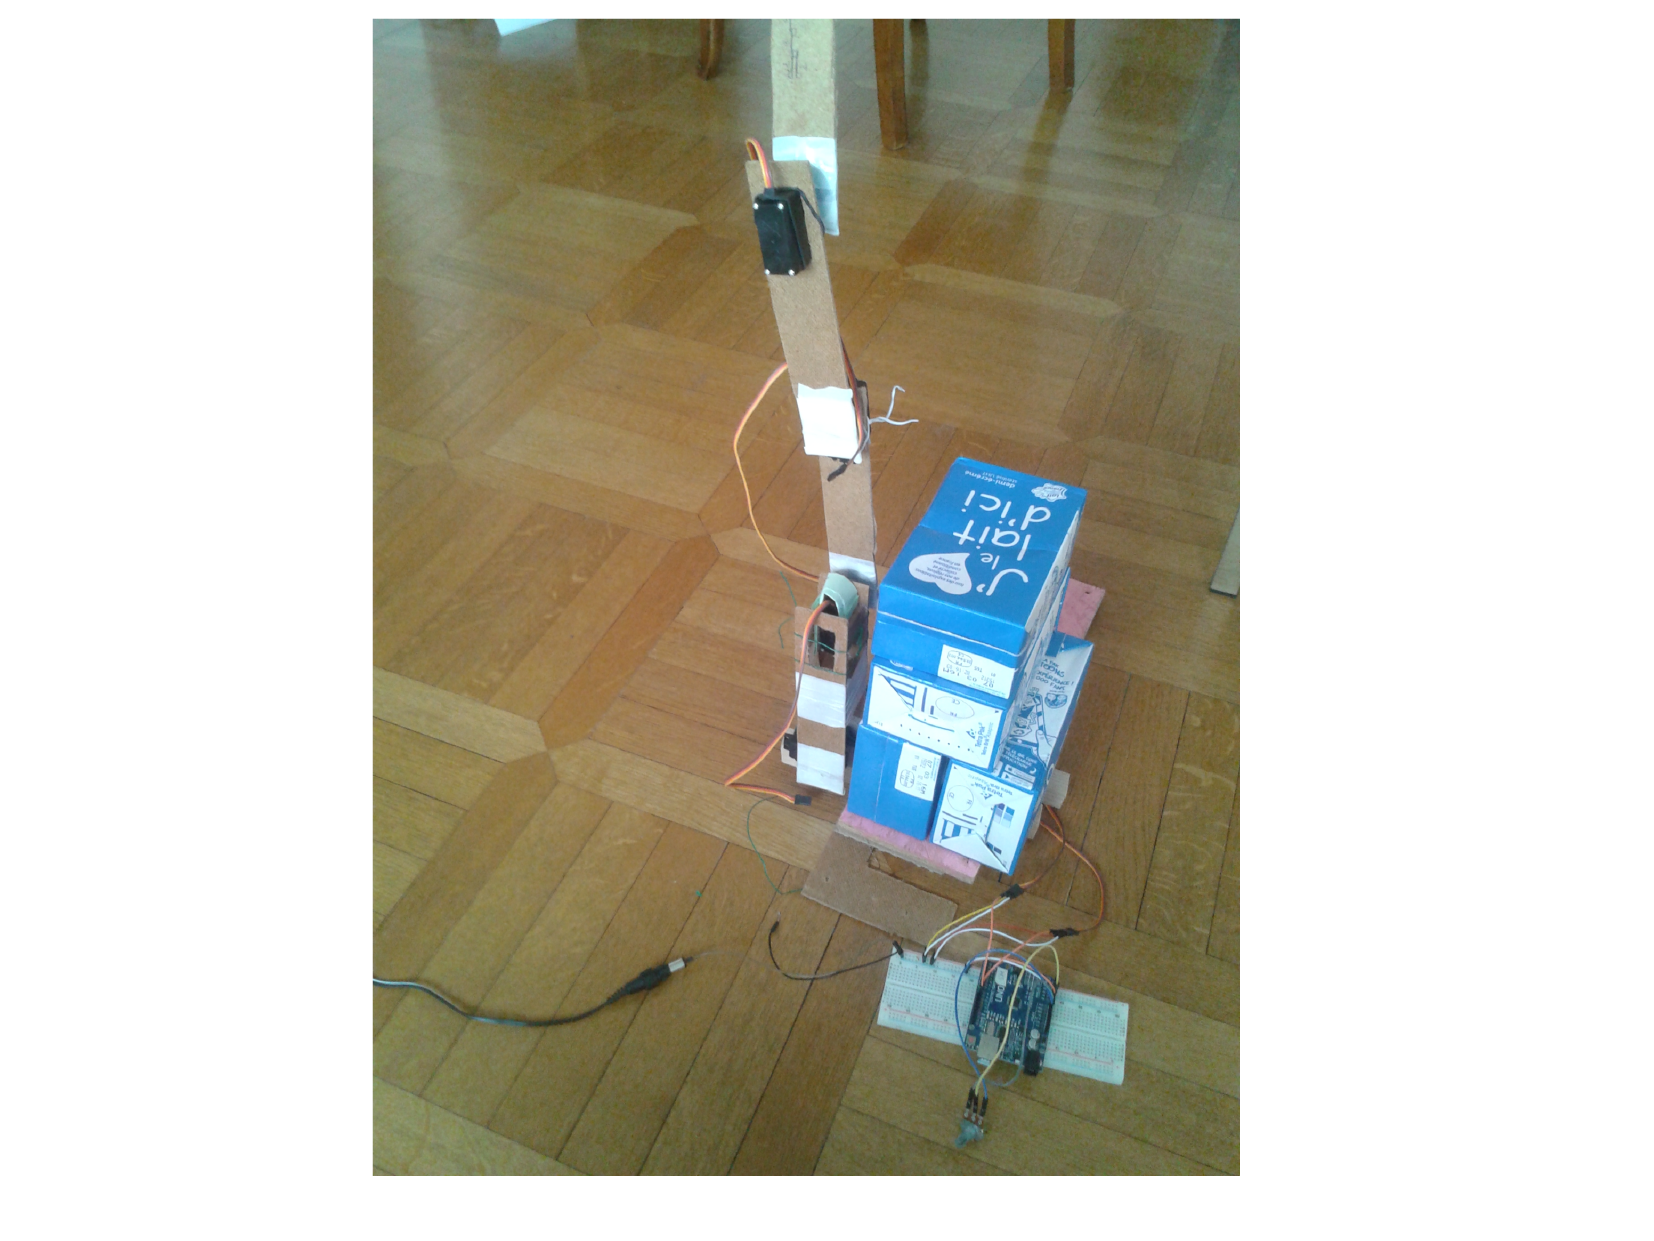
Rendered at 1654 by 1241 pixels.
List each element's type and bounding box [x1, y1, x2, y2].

picture [372, 18, 1240, 1176]
